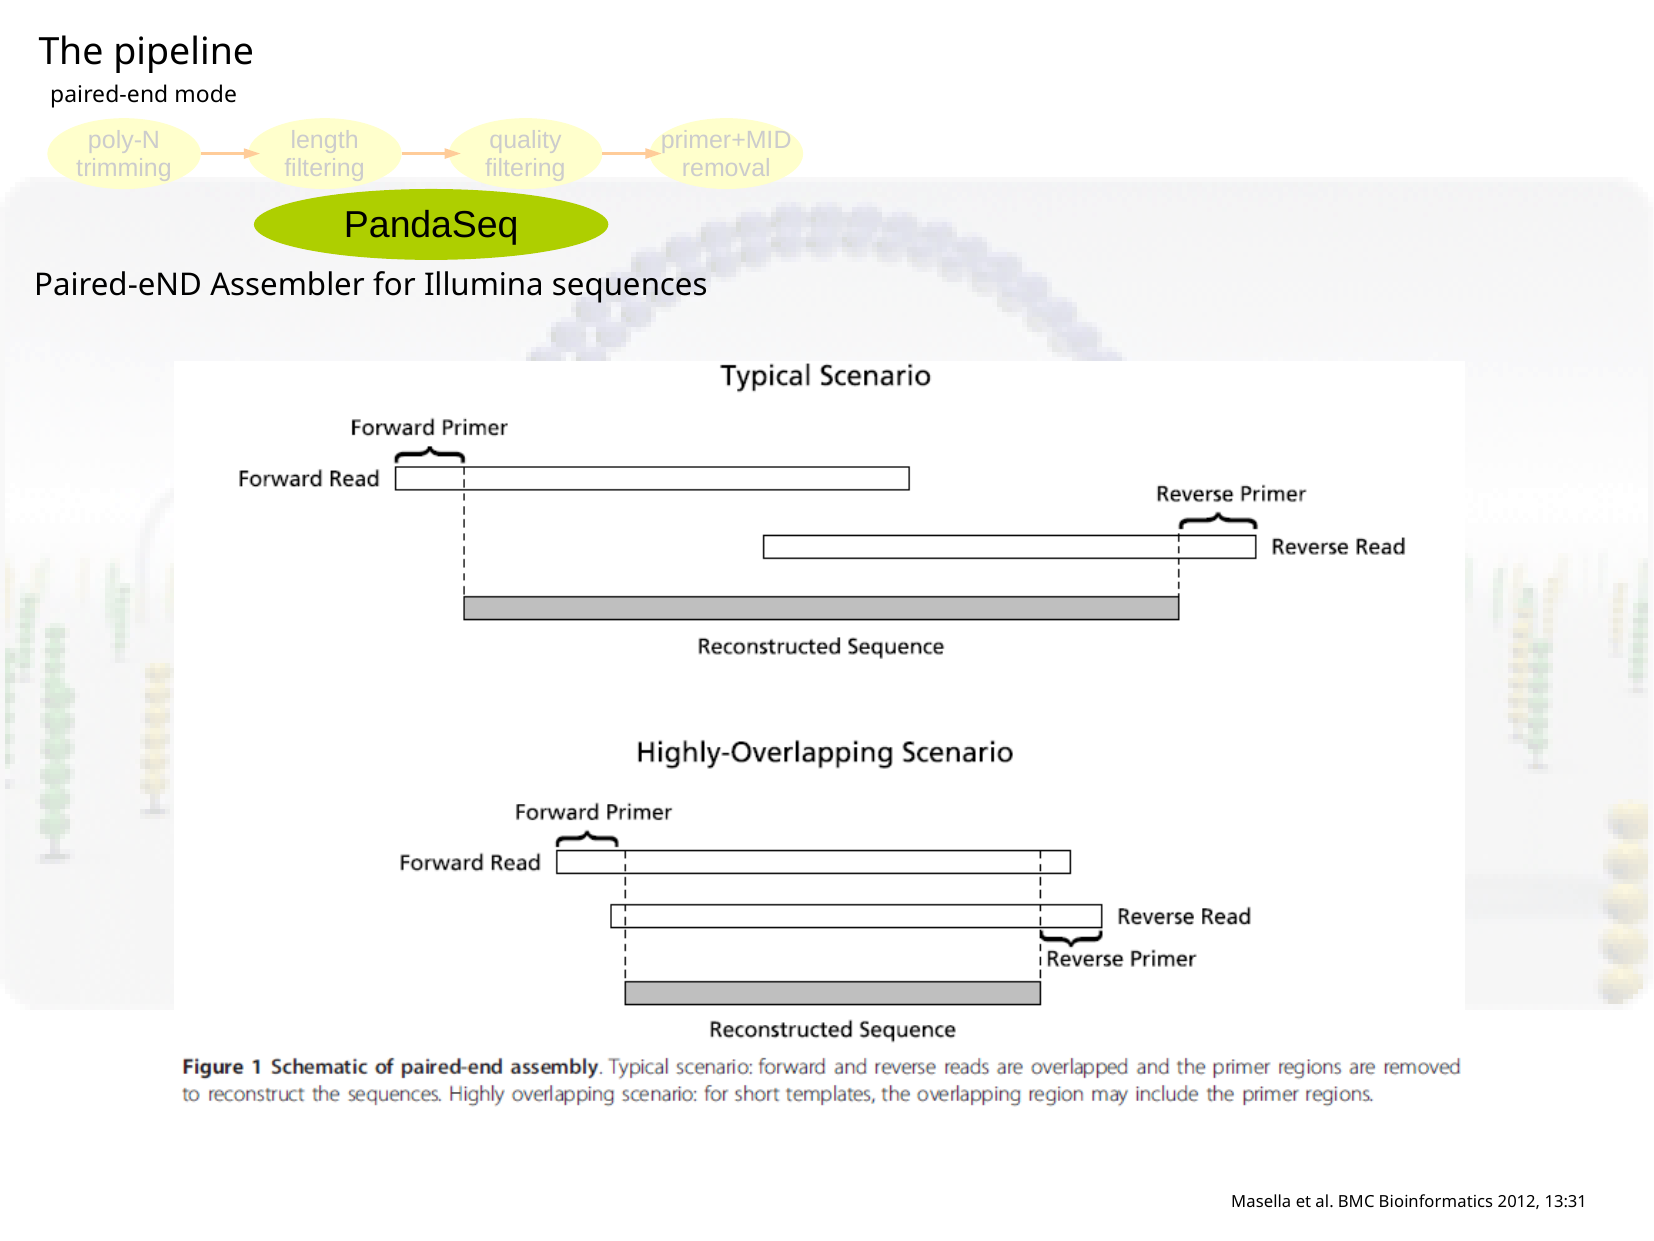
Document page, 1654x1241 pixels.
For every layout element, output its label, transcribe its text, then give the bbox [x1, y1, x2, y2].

text_box Masella et al. BMC Bioinformatics 2012, 13:31 [1216, 1182, 1634, 1217]
text_box Paired-eND Assembler for Illumina sequences [19, 254, 851, 320]
text_box PandaSeq [253, 188, 609, 254]
text_box primer+MID removal [650, 118, 804, 190]
text_box length filtering [248, 118, 402, 190]
text_box [0, 0, 1654, 1241]
text_box paired-end mode [35, 70, 289, 123]
picture [174, 361, 1465, 1111]
text_box quality filtering [449, 118, 603, 190]
text_box The pipeline [23, 16, 304, 92]
text_box poly-N trimming [47, 123, 201, 190]
